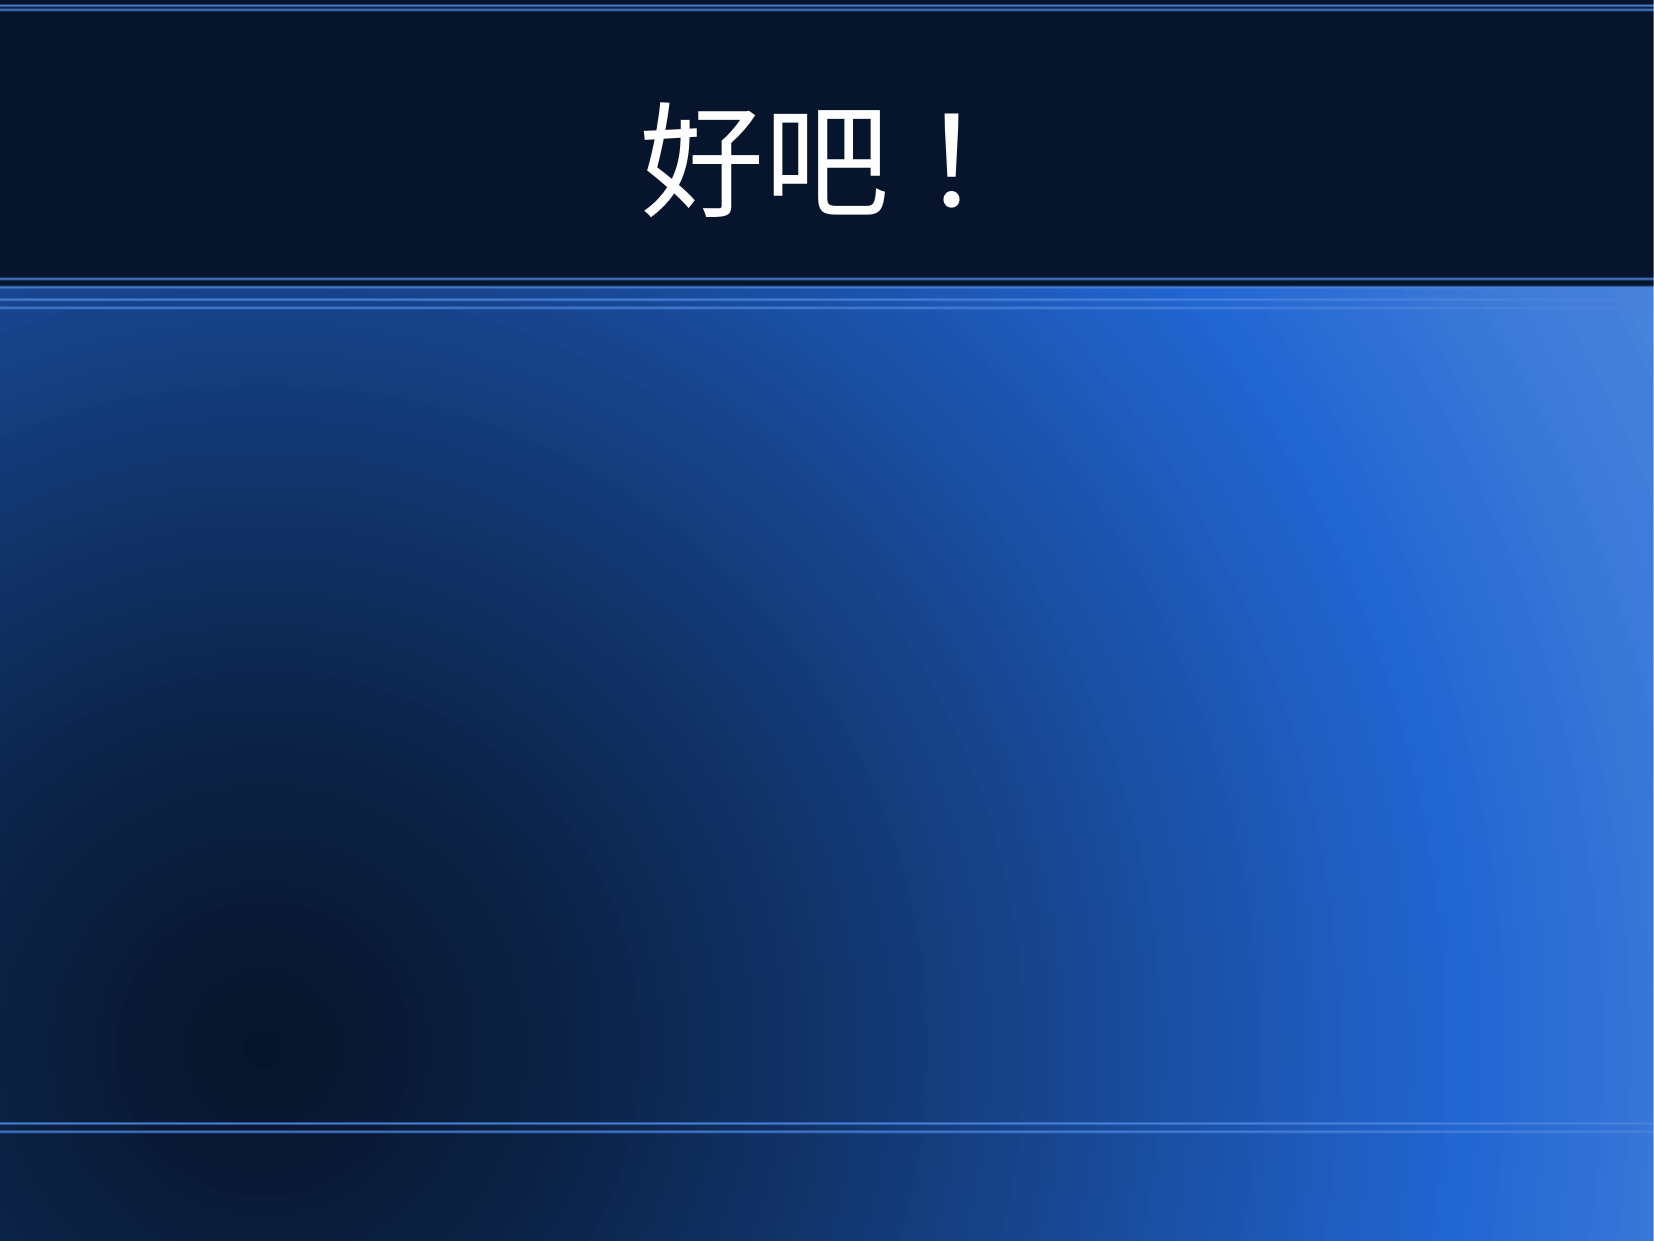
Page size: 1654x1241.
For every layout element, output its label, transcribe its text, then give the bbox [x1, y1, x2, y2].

title 好吧！ [82, 49, 1571, 257]
picture [0, 0, 1654, 1241]
